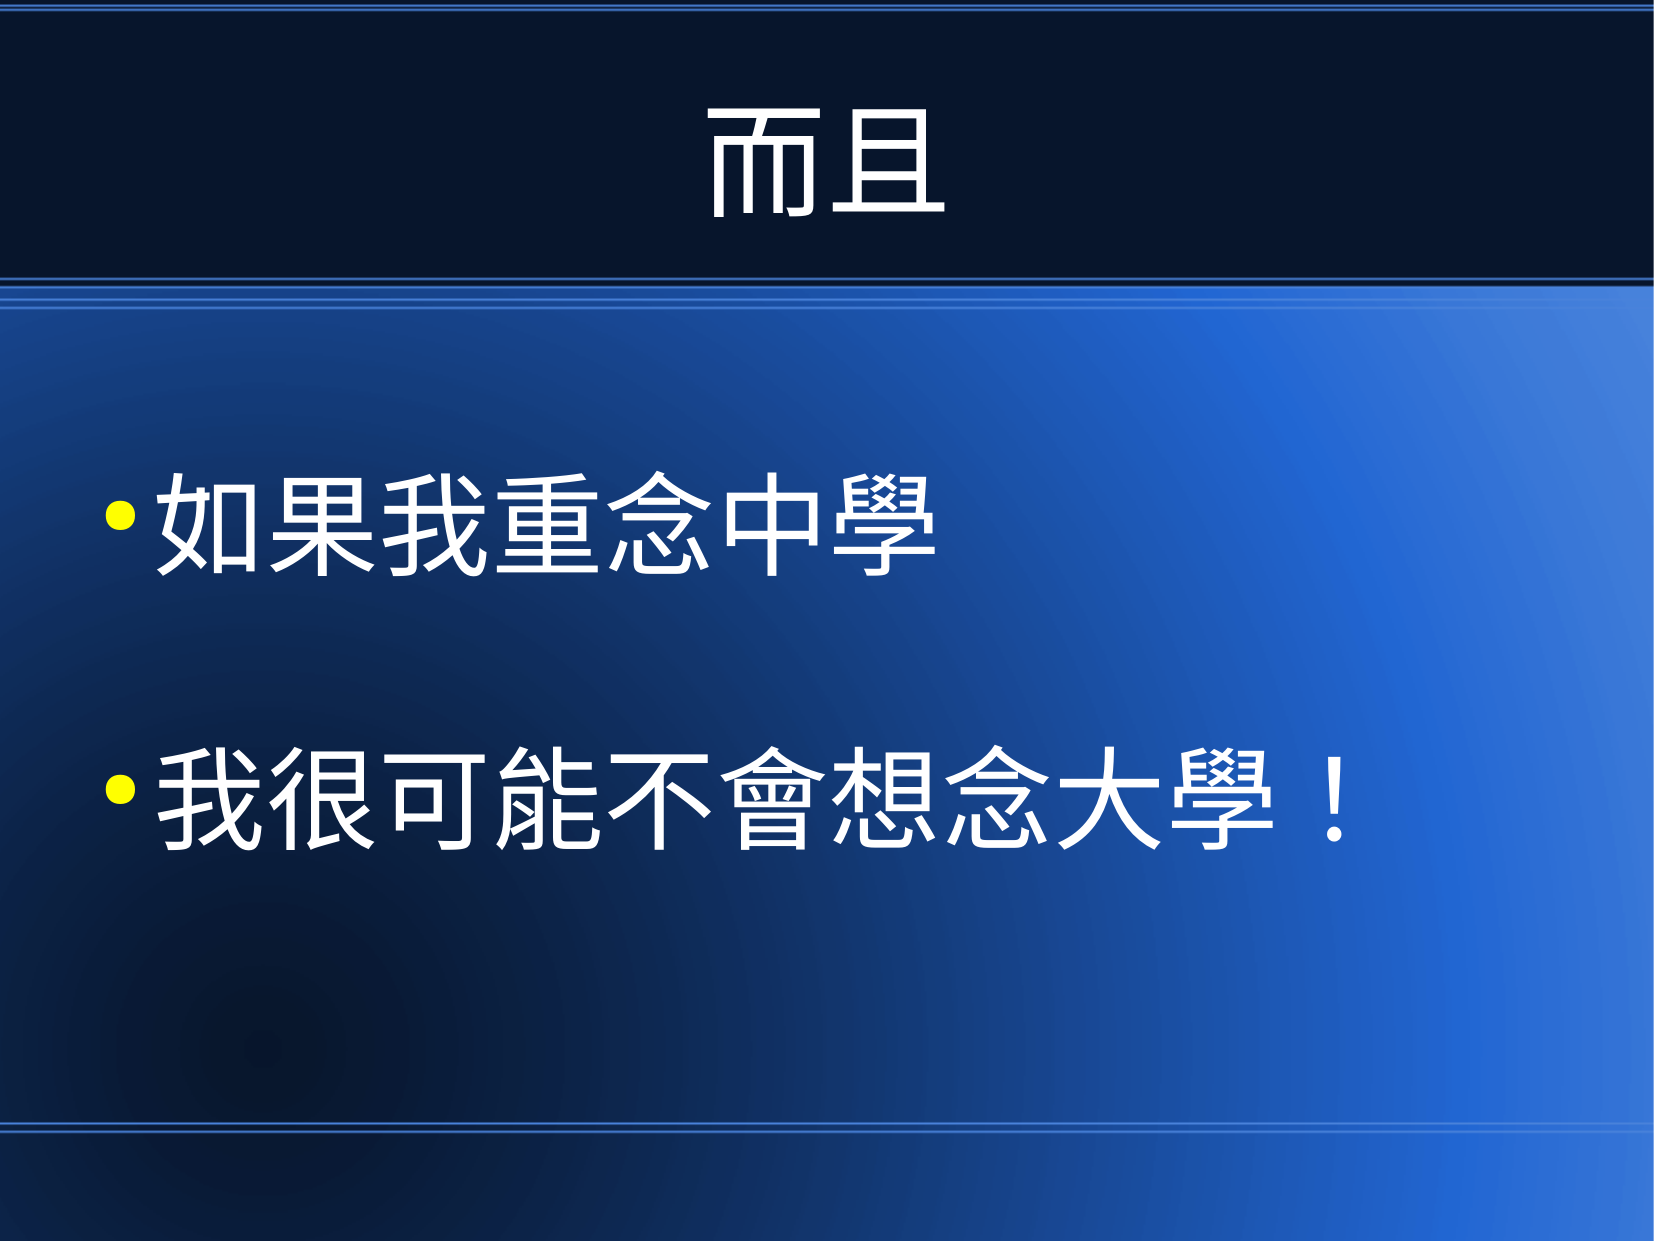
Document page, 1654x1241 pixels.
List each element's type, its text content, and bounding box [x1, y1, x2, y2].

title 而且 [82, 49, 1571, 257]
list 如果我重念中學 我很可能不會想念大學！ [82, 355, 1571, 1241]
picture [0, 0, 1654, 1241]
